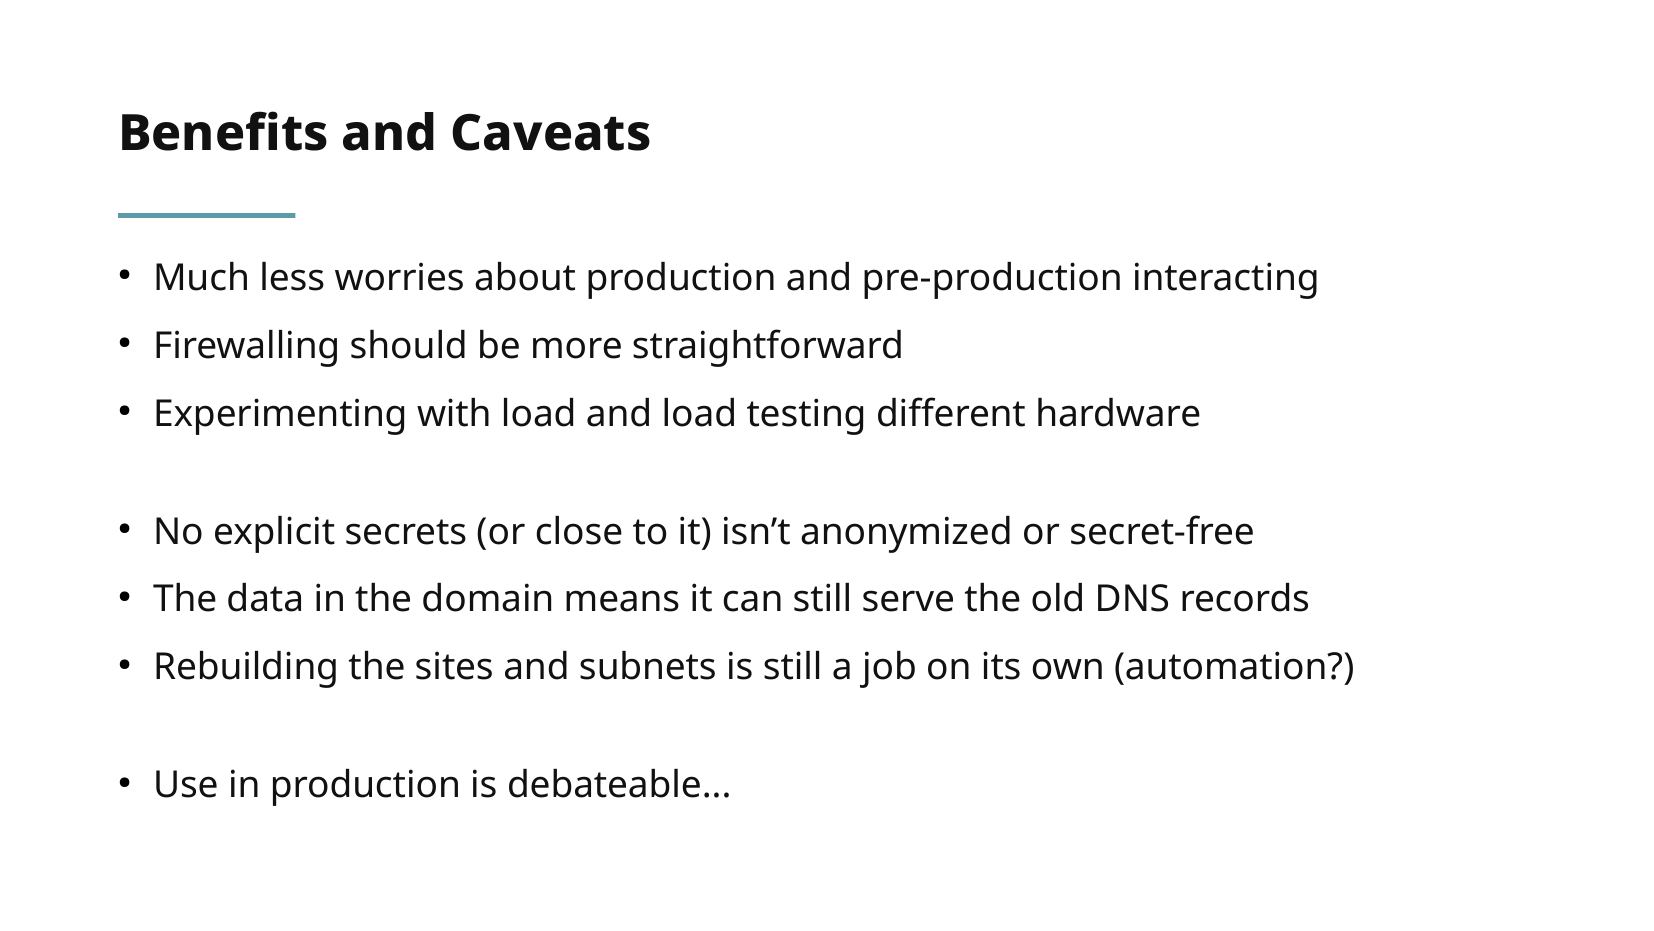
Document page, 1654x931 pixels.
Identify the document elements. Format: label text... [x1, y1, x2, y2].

list Much less worries about production and pre-production interacting Firewalling should be more straightforward Experimenting with load and load testing different hardware No explicit secrets (or close to it) isn’t anonymized or secret-free The data in the domain means it can still serve the old DNS records Rebuilding the sites and subnets is still a job on its own (automation?) Use in production is debateable... [118, 250, 1536, 809]
title Benefits and Caveats [118, 94, 1536, 166]
